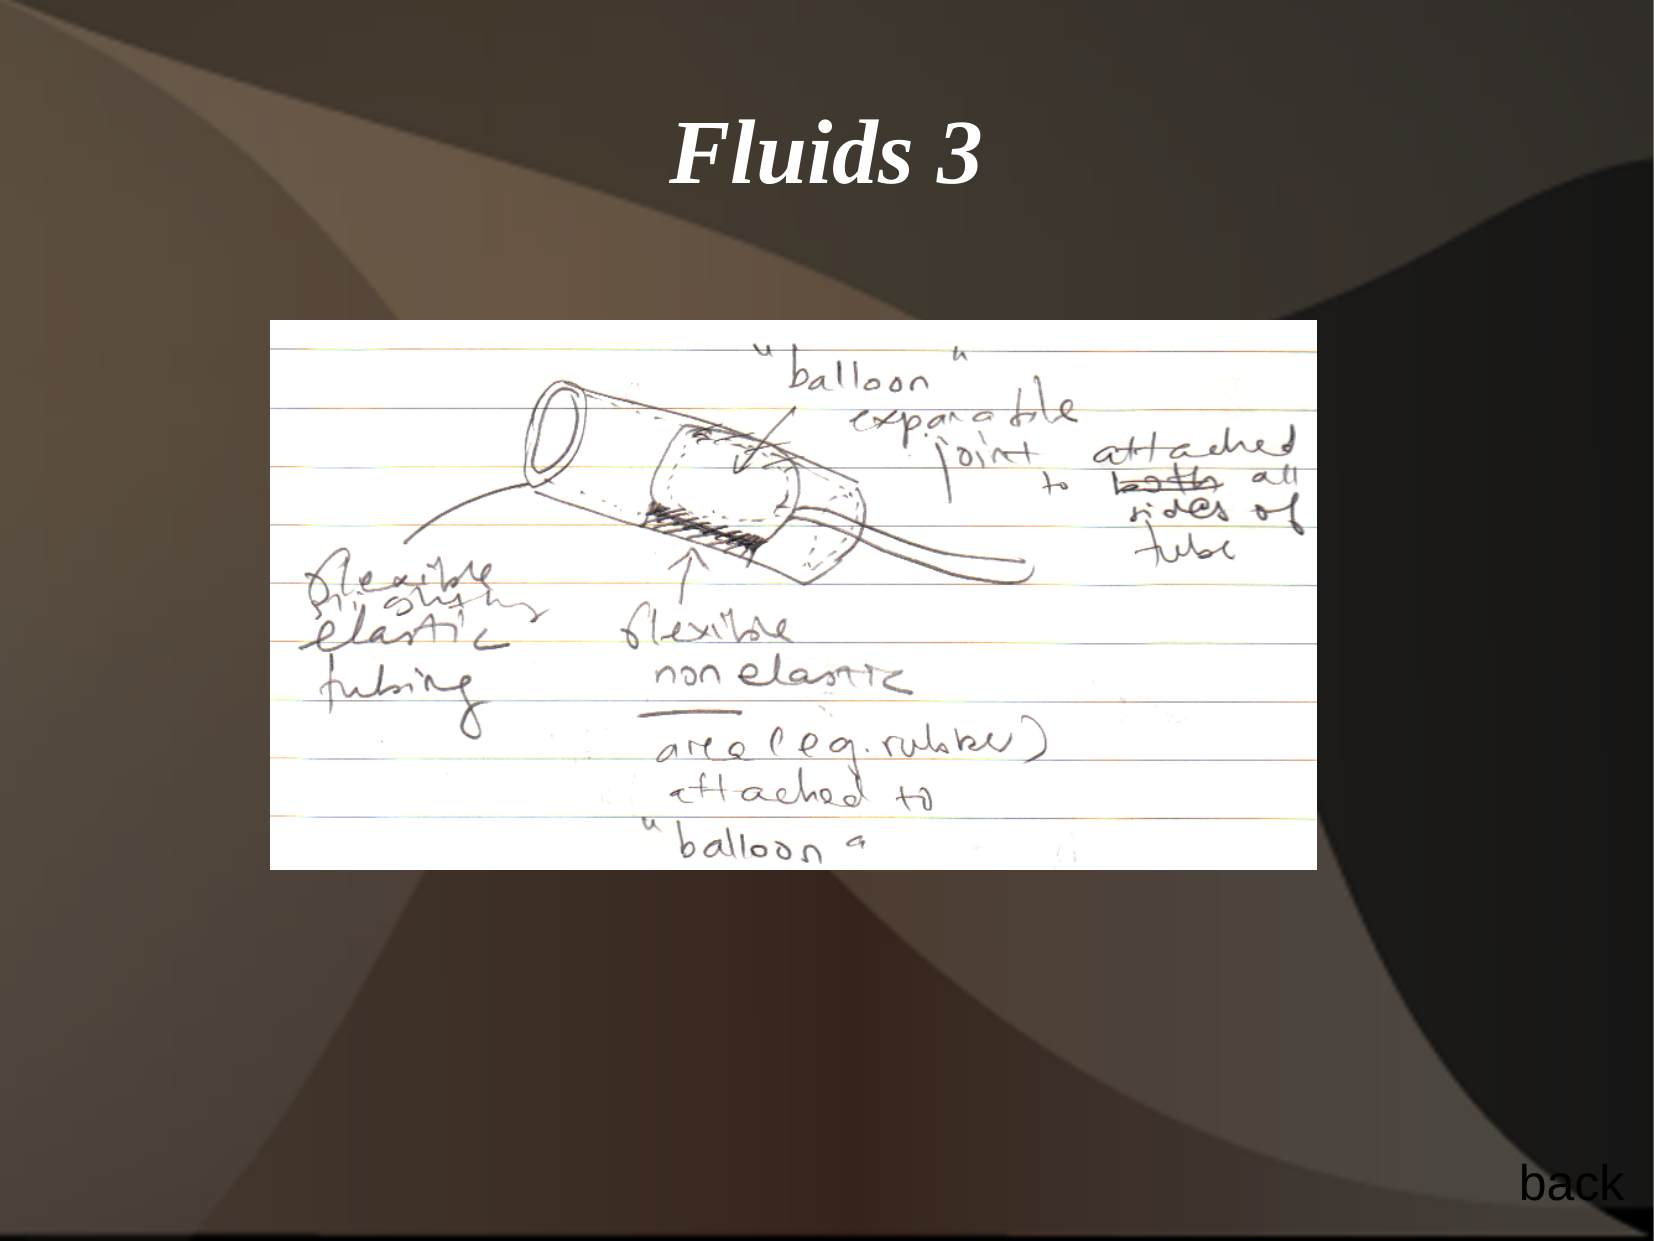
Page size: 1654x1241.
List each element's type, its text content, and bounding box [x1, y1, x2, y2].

picture [0, 0, 1654, 1241]
title Fluids 3 [82, 49, 1571, 257]
text_box back [1519, 1155, 1625, 1211]
